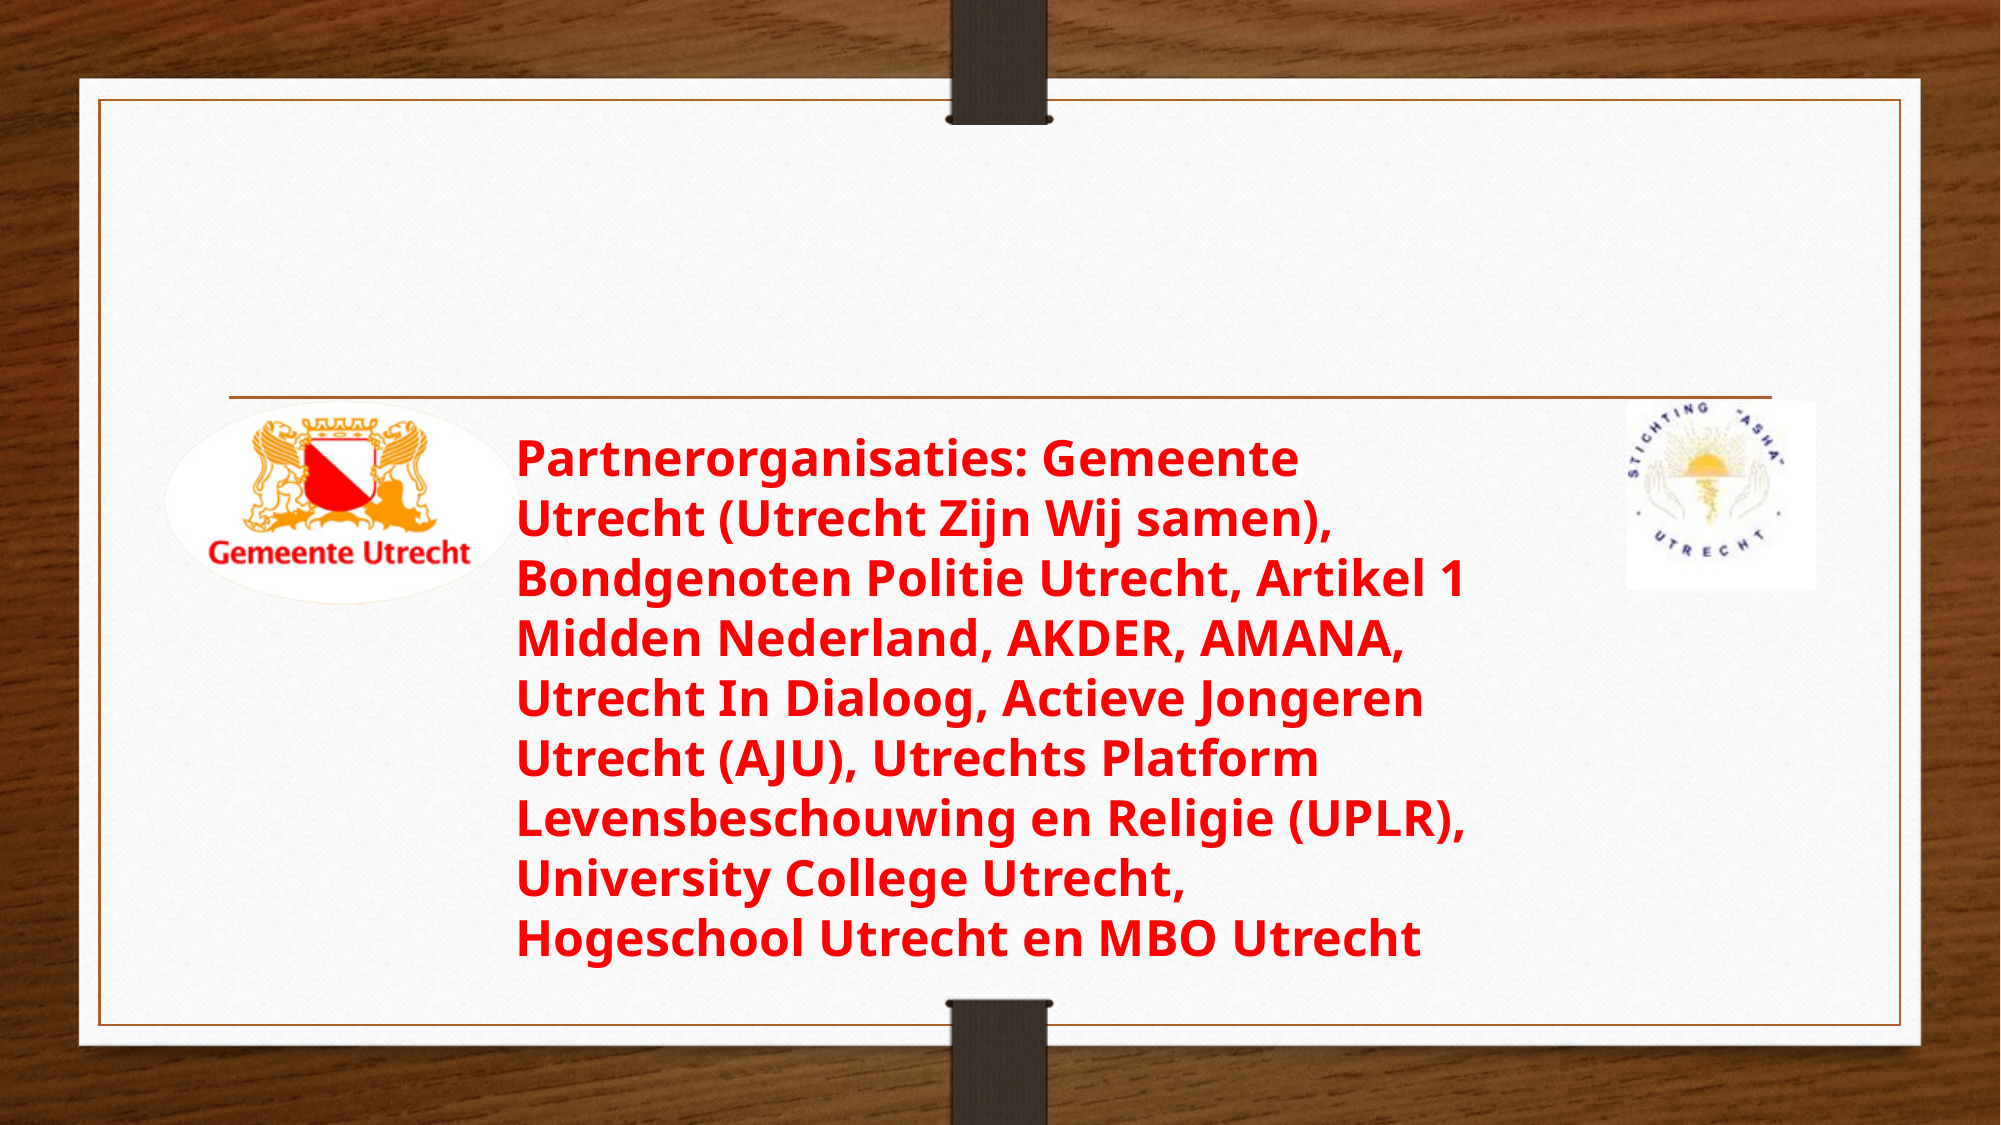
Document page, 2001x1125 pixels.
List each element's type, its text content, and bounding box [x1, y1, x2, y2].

text_box Partnerorganisaties: Gemeente Utrecht (Utrecht Zijn Wij samen), Bondgenoten Politie Utrecht, Artikel 1 Midden Nederland, AKDER, AMANA, Utrecht In Dialoog, Actieve Jongeren Utrecht (AJU), Utrechts Platform Levensbeschouwing en Religie (UPLR), University College Utrecht, Hogeschool Utrecht en MBO Utrecht [500, 419, 1500, 974]
picture [164, 401, 520, 605]
picture [1627, 401, 1816, 590]
